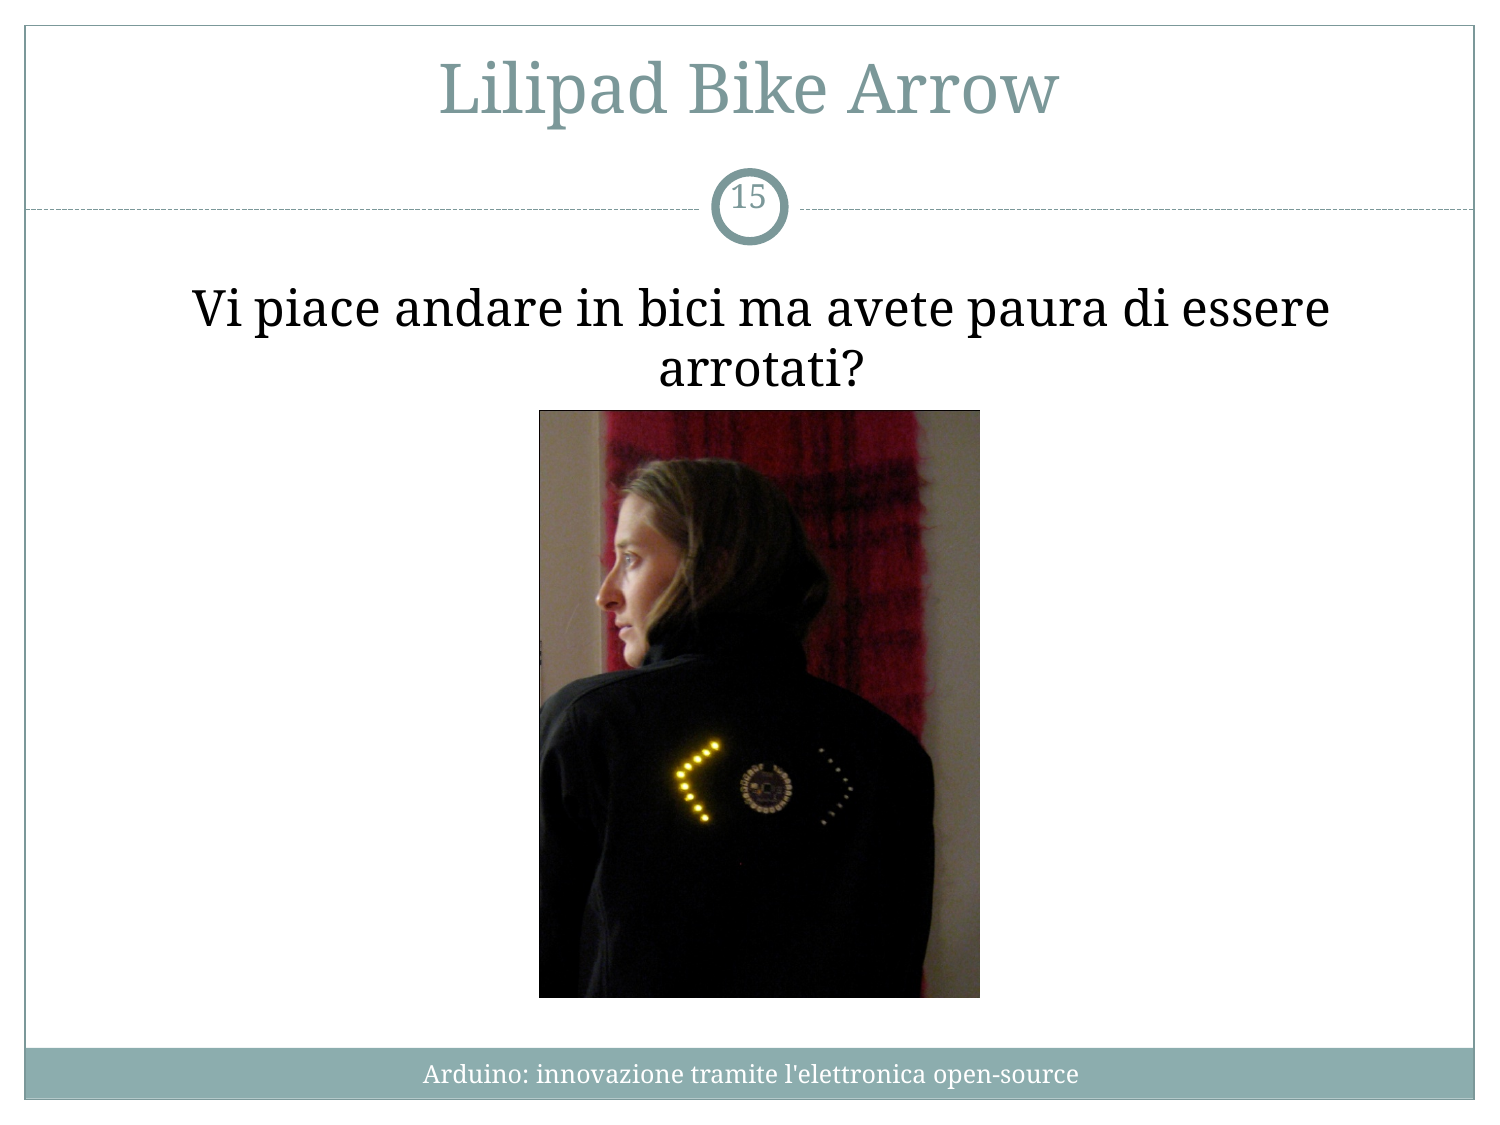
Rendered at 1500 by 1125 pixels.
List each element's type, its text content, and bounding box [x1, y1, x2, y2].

slide_number <numero> [715, 168, 791, 241]
title Lilipad Bike Arrow [49, 37, 1450, 162]
picture [539, 410, 980, 998]
text_box Vi piace andare in bici ma avete paura di essere arrotati? [128, 269, 1395, 405]
footer Arduino: innovazione tramite l'elettronica open-source [50, 1051, 1454, 1112]
